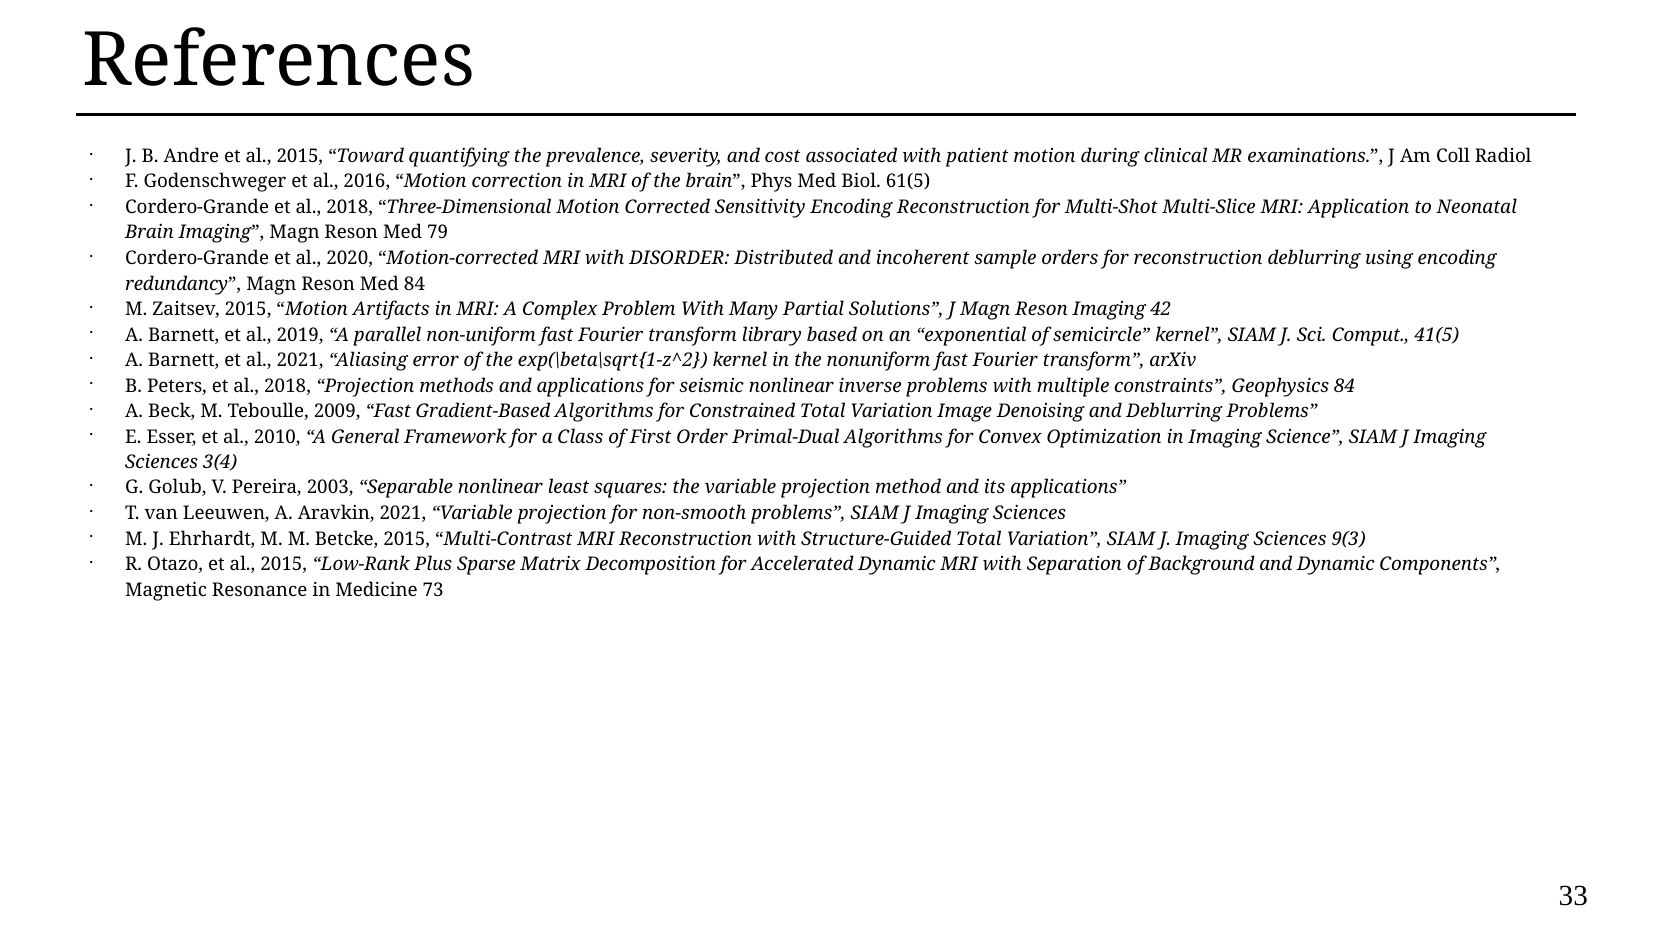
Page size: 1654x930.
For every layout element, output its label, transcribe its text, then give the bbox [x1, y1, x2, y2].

title References [82, 7, 1571, 105]
text_box J. B. Andre et al., 2015, “Toward quantifying the prevalence, severity, and cost associated with patient motion during clinical MR examinations.”, J Am Coll Radiol F. Godenschweger et al., 2016, “Motion correction in MRI of the brain”, Phys Med Biol. 61(5) Cordero-Grande et al., 2018, “Three-Dimensional Motion Corrected Sensitivity Encoding Reconstruction for Multi-Shot Multi-Slice MRI: Application to Neonatal Brain Imaging”, Magn Reson Med 79 Cordero-Grande et al., 2020, “Motion-corrected MRI with DISORDER: Distributed and incoherent sample orders for reconstruction deblurring using encoding redundancy”, Magn Reson Med 84 M. Zaitsev, 2015, “Motion Artifacts in MRI: A Complex Problem With Many Partial Solutions”, J Magn Reson Imaging 42 A. Barnett, et al., 2019, “A parallel non-uniform fast Fourier transform library based on an “exponential of semicircle” kernel”, SIAM J. Sci. Comput., 41(5) A. Barnett, et al., 2021, “Aliasing error of the exp(\beta\sqrt{1-z^2}) kernel in the nonuniform fast Fourier transform”, arXiv B. Peters, et al., 2018, “Projection methods and applications for seismic nonlinear inverse problems with multiple constraints”, Geophysics 84 A. Beck, M. Teboulle, 2009, “Fast Gradient-Based Algorithms for Constrained Total Variation Image Denoising and Deblurring Problems” E. Esser, et al., 2010, “A General Framework for a Class of First Order Primal-Dual Algorithms for Convex Optimization in Imaging Science”, SIAM J Imaging Sciences 3(4) G. Golub, V. Pereira, 2003, “Separable nonlinear least squares: the variable projection method and its applications” T. van Leeuwen, A. Aravkin, 2021, “Variable projection for non-smooth problems”, SIAM J Imaging Sciences M. J. Ehrhardt, M. M. Betcke, 2015, “Multi-Contrast MRI Reconstruction with Structure-Guided Total Variation”, SIAM J. Imaging Sciences 9(3) R. Otazo, et al., 2015, “Low-Rank Plus Sparse Matrix Decomposition for Accelerated Dynamic MRI with Separation of Background and Dynamic Components”, Magnetic Resonance in Medicine 73 [75, 134, 1576, 856]
